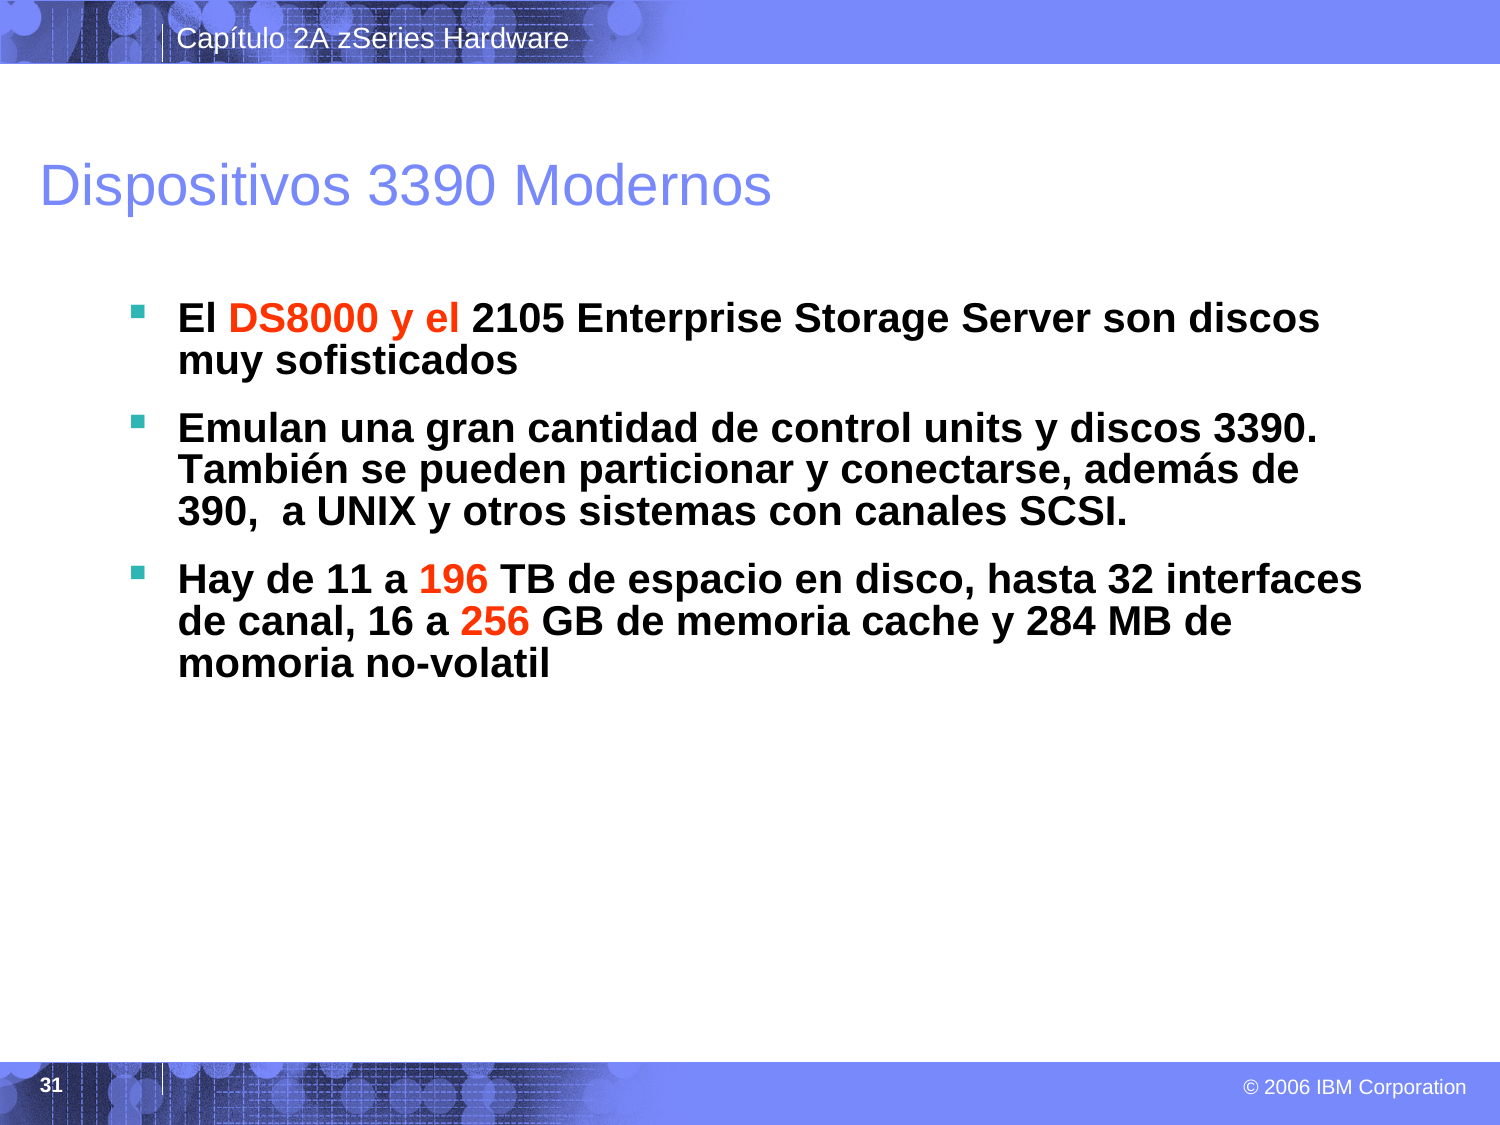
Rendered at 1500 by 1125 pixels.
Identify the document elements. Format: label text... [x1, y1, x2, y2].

title Dispositivos 3390 Modernos [25, 142, 1378, 225]
picture [0, 1063, 1500, 1125]
picture [1, 1, 1500, 63]
list El DS8000 y el 2105 Enterprise Storage Server son discos muy sofisticados Emulan una gran cantidad de control units y discos 3390. También se pueden particionar y conectarse, además de 390, a UNIX y otros sistemas con canales SCSI. Hay de 11 a 196 TB de espacio en disco, hasta 32 interfaces de canal, 16 a 256 GB de memoria cache y 284 MB de momoria no-volatil [112, 291, 1388, 767]
